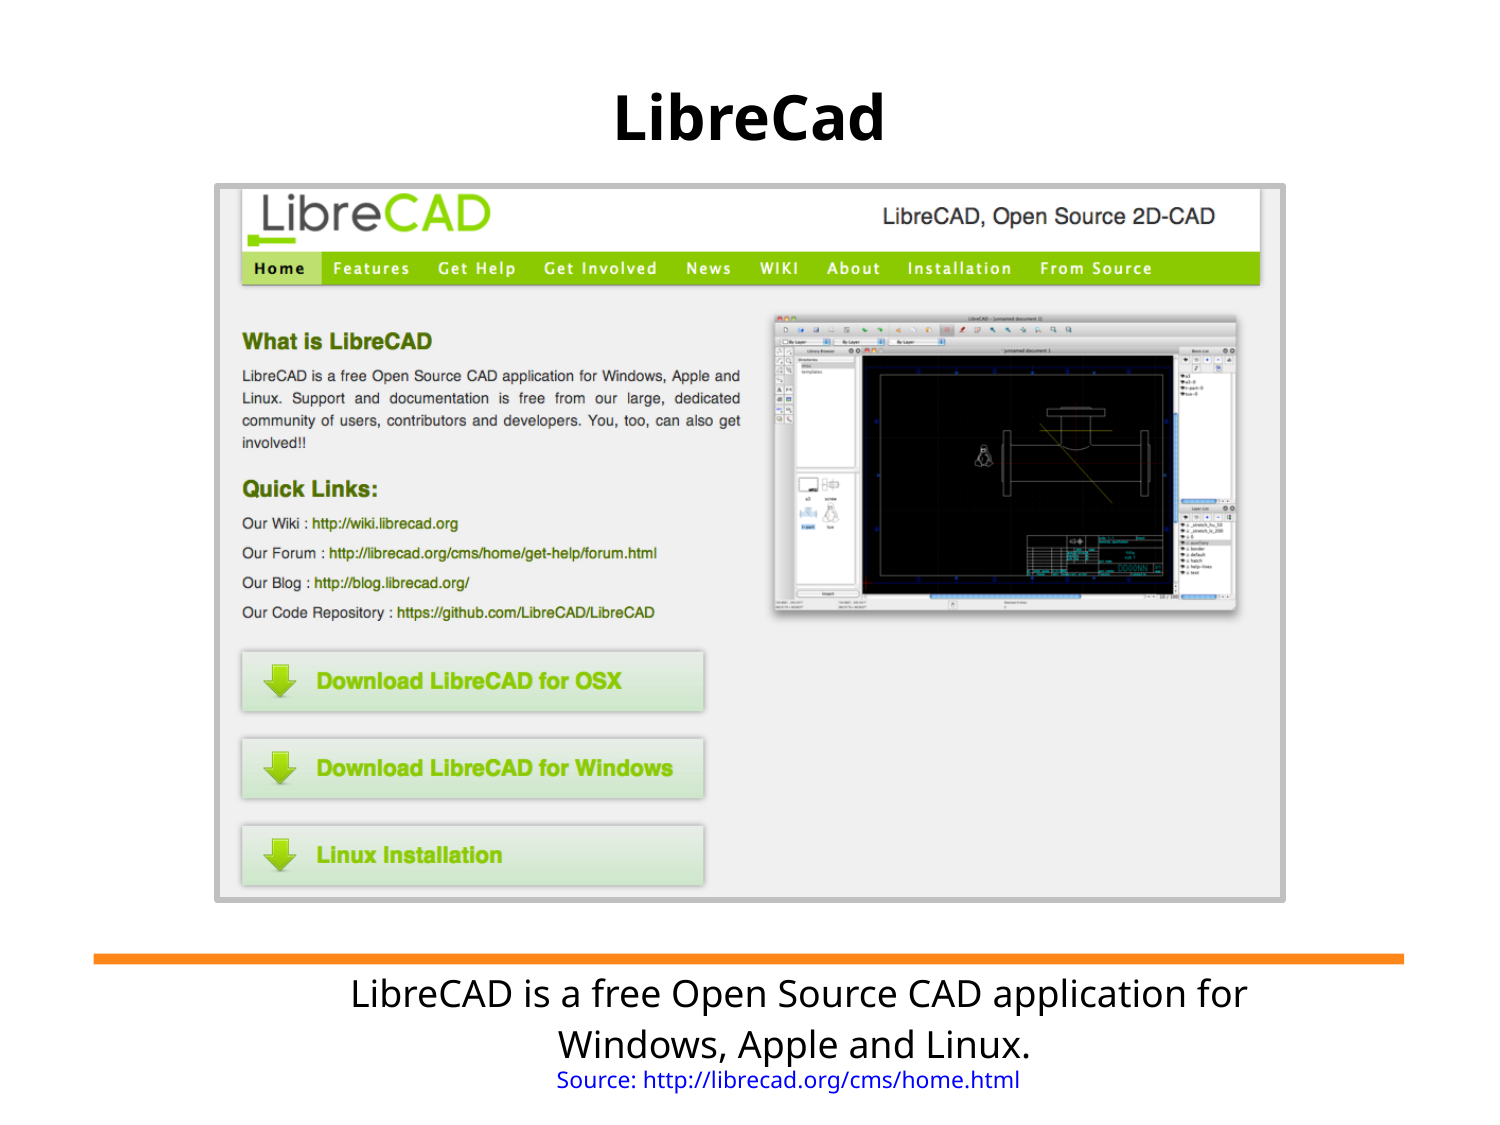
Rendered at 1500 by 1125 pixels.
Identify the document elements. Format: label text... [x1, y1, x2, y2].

title LibreCad [75, 44, 1426, 188]
text_box LibreCAD is a free Open Source CAD application for Windows, Apple and Linux. [281, 960, 1319, 1064]
picture [0, 0, 1500, 1125]
text_box Source: http://librecad.org/cms/home.html [541, 1056, 959, 1098]
